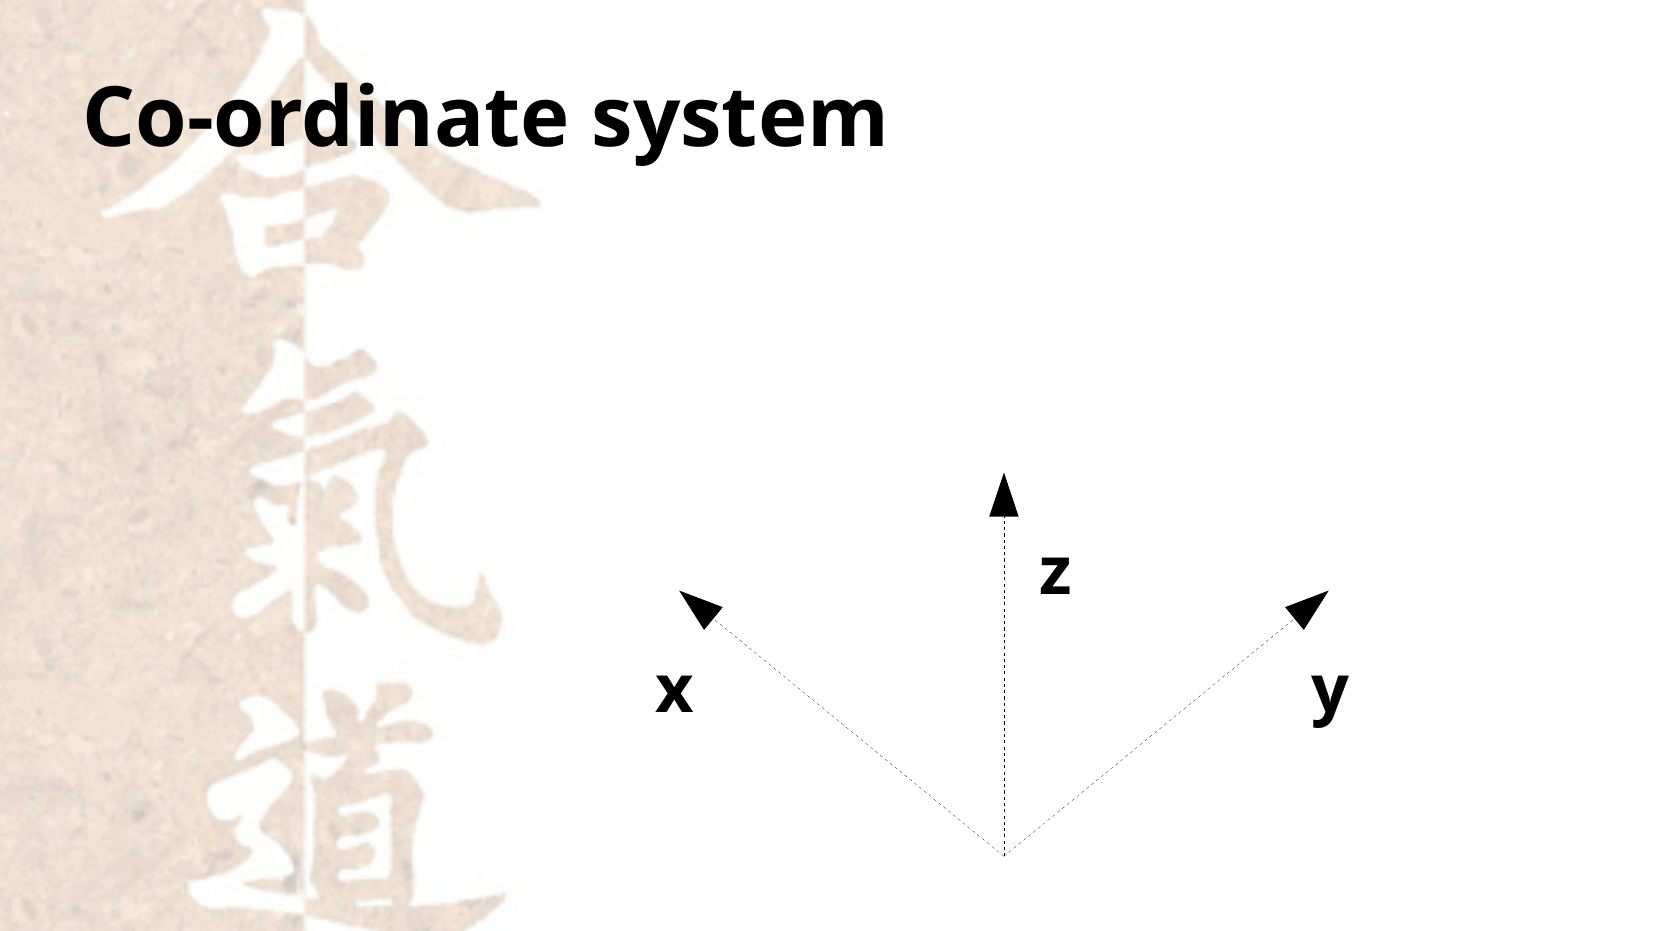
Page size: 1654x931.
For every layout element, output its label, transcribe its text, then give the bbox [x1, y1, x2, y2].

text_box y [1275, 641, 1595, 709]
title Co-ordinate system [82, 37, 1571, 193]
picture [0, 0, 1654, 931]
text_box x [620, 641, 939, 709]
text_box z [1003, 523, 1323, 591]
